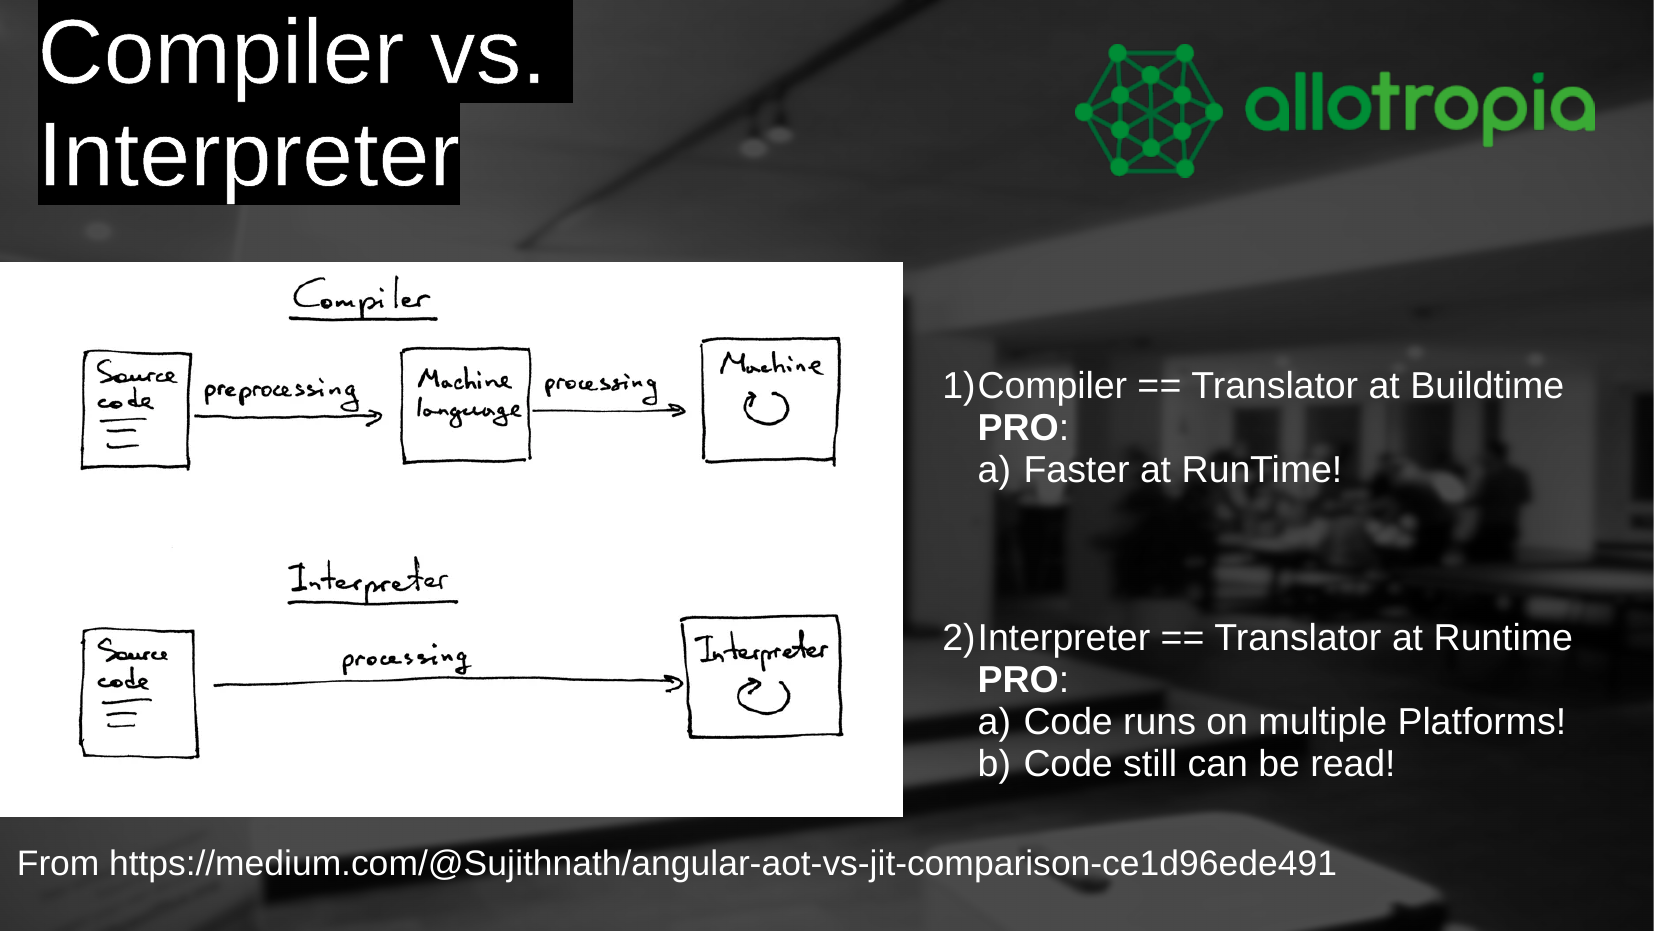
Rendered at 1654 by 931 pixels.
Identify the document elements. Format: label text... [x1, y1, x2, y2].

text_box Compiler == Translator at Buildtime PRO: Faster at RunTime! Interpreter == Translator at Runtime PRO: Code runs on multiple Platforms! Code still can be read! [927, 357, 1603, 792]
text_box From https://medium.com/@Sujithnath/angular-aot-vs-jit-comparison-ce1d96ede491 [2, 835, 1653, 891]
picture [0, 0, 1654, 931]
title Compiler vs. Interpreter [37, 0, 1190, 206]
